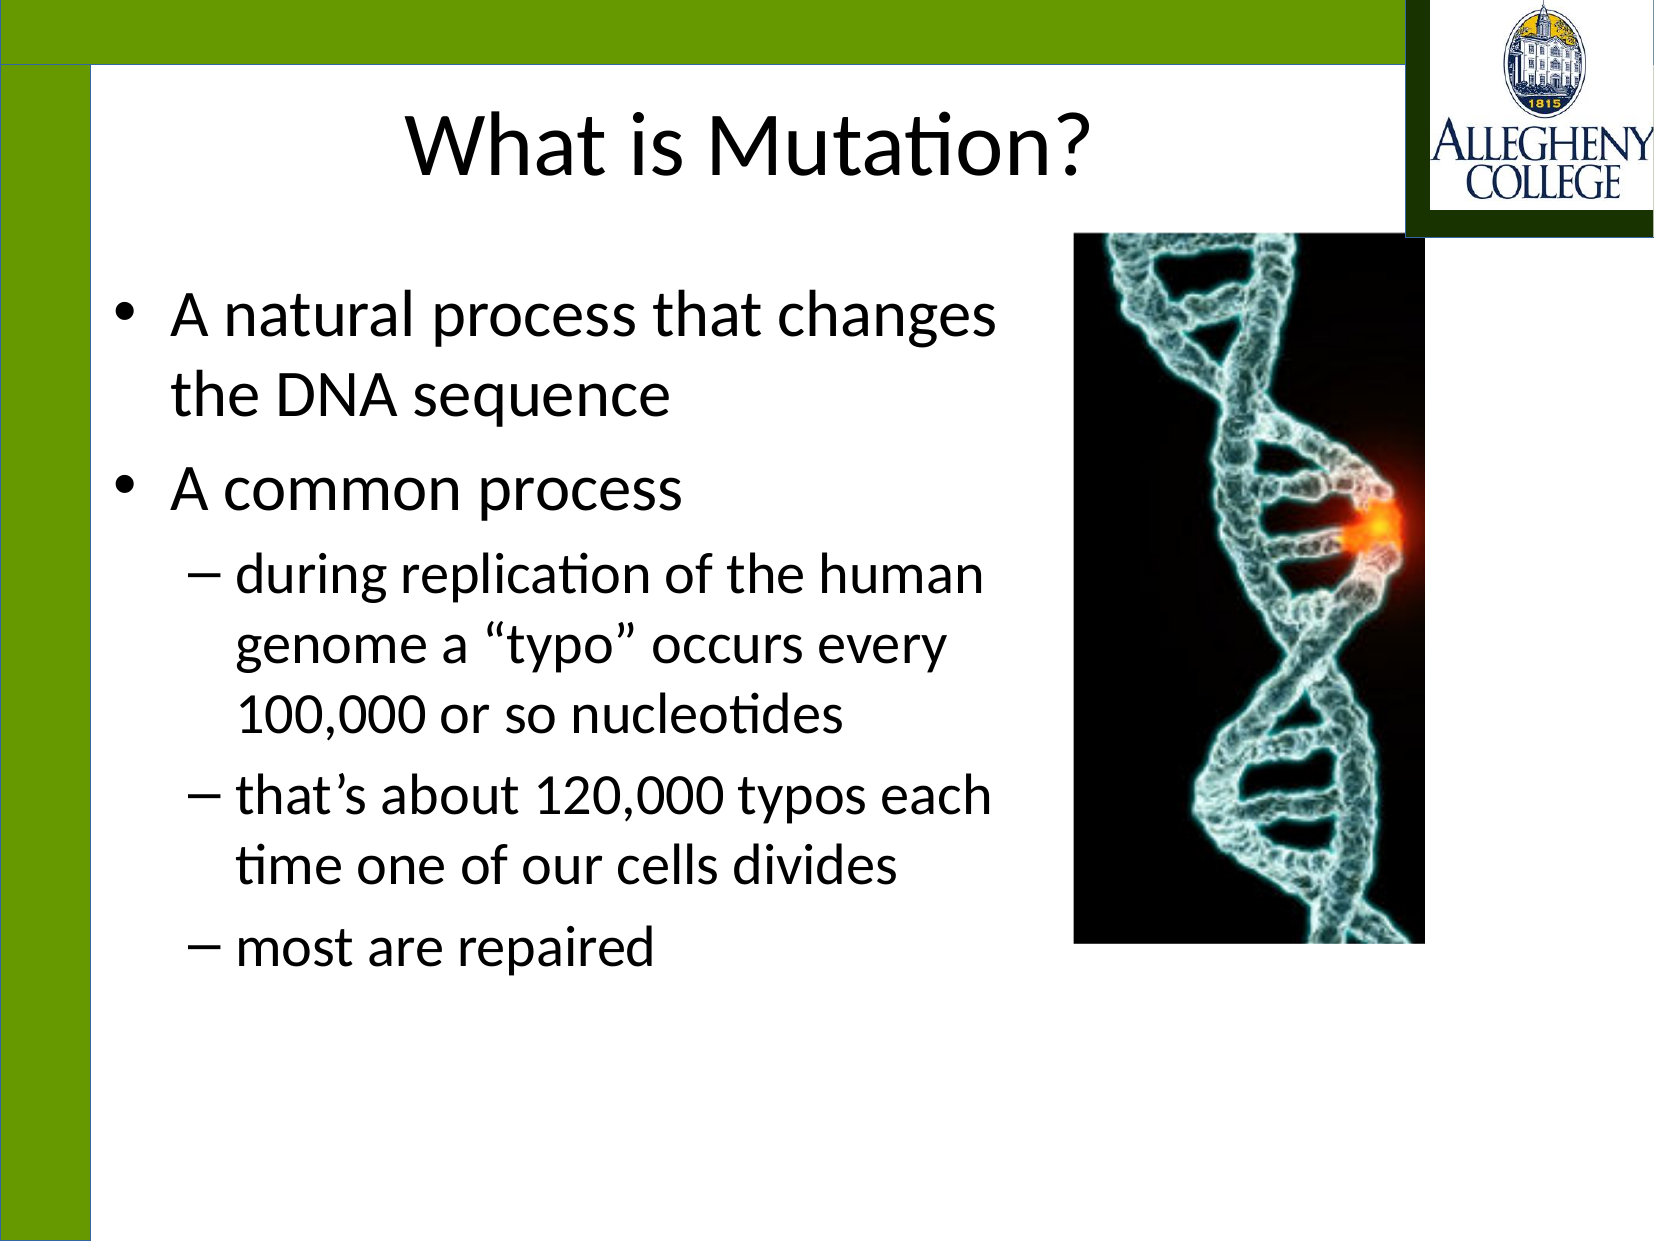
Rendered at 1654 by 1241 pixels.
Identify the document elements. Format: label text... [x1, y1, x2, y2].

title What is Mutation? [91, 65, 1405, 233]
list A natural process that changes the DNA sequence A common process during replication of the human genome a “typo” occurs every 100,000 or so nucleotides that’s about 120,000 typos each time one of our cells divides most are repaired [98, 262, 1068, 1005]
picture [1430, 0, 1654, 210]
text_box [0, 0, 1654, 1241]
picture [1073, 232, 1426, 944]
